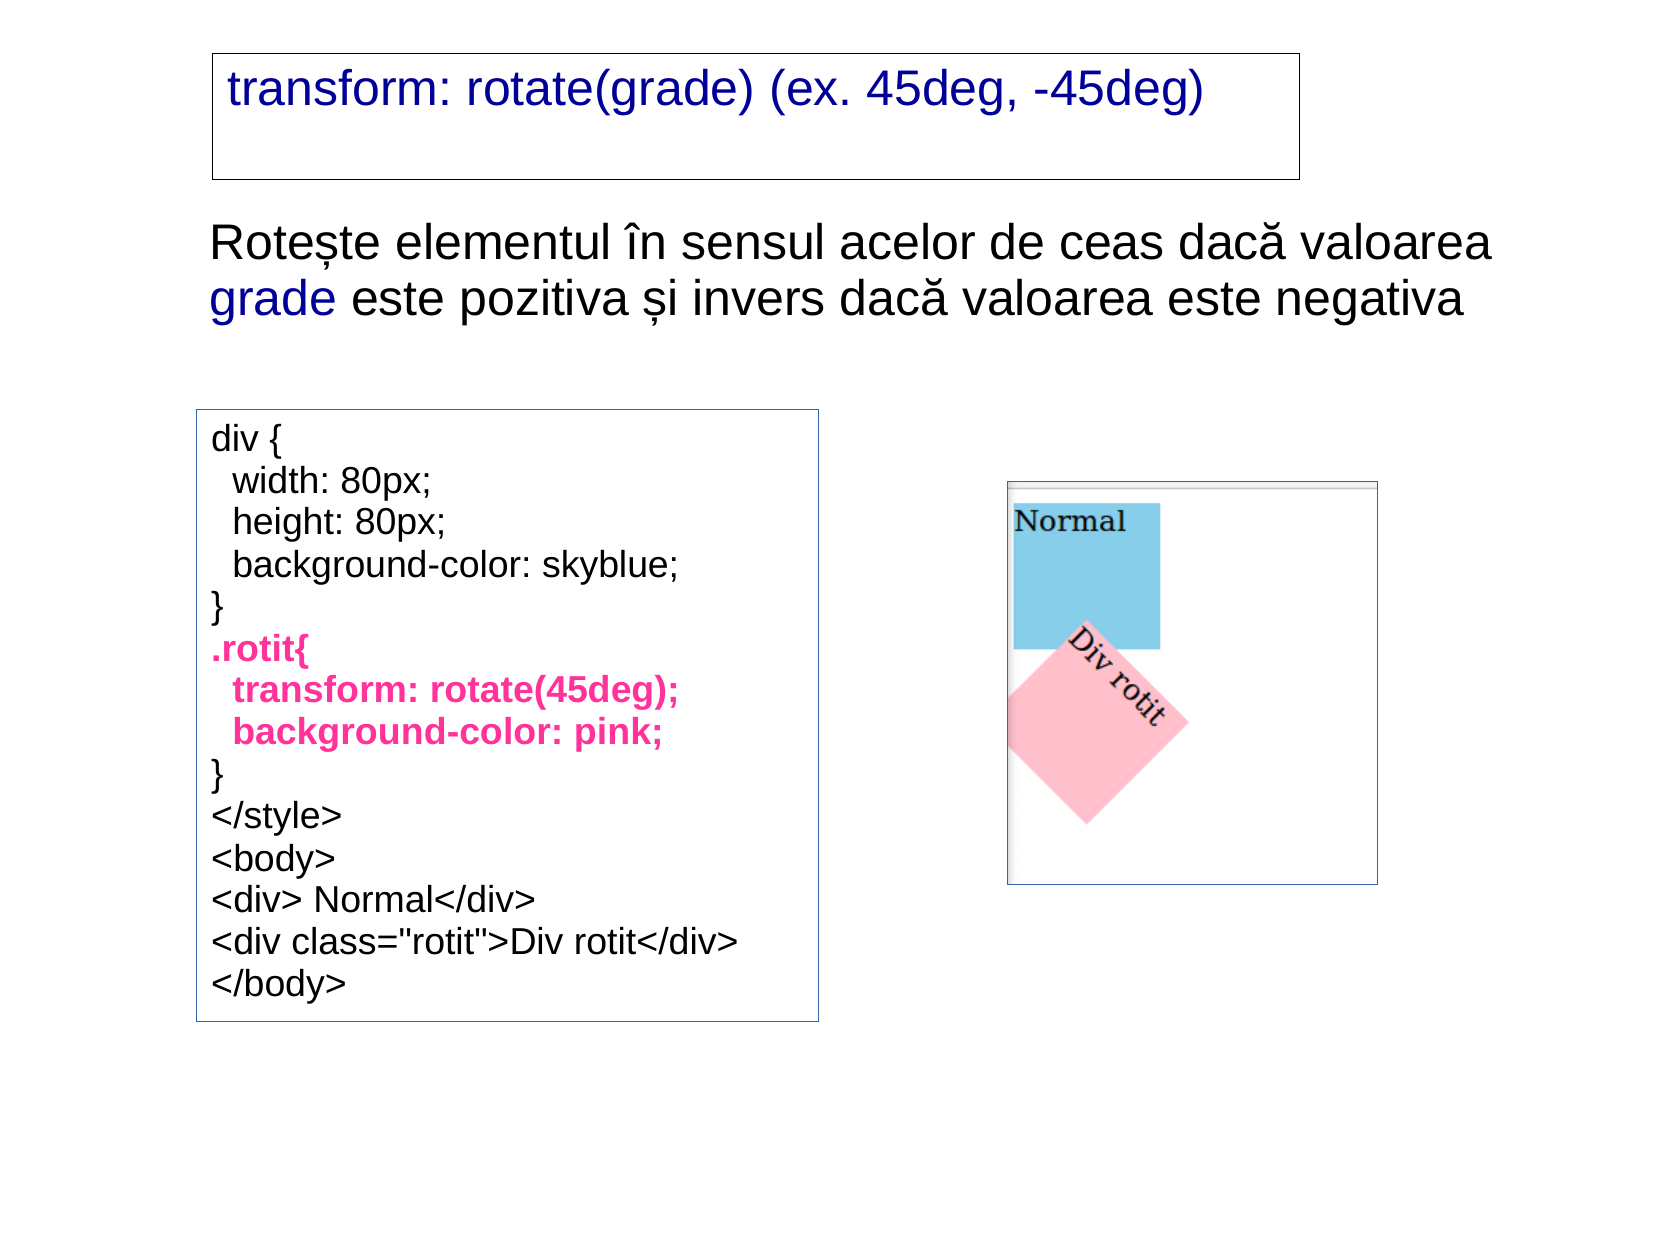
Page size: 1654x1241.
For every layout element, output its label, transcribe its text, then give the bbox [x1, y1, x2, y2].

text_box div { width: 80px; height: 80px; background-color: skyblue; } .rotit{ transform: rotate(45deg); background-color: pink; } </style> <body> <div> Normal</div> <div class="rotit">Div rotit</div> </body> [196, 409, 819, 1022]
text_box Rotește elementul în sensul acelor de ceas dacă valoarea grade este pozitiva și invers dacă valoarea este negativa [194, 206, 1512, 389]
text_box transform: rotate(grade) (ex. 45deg, -45deg) [212, 53, 1300, 180]
picture [1007, 481, 1378, 885]
